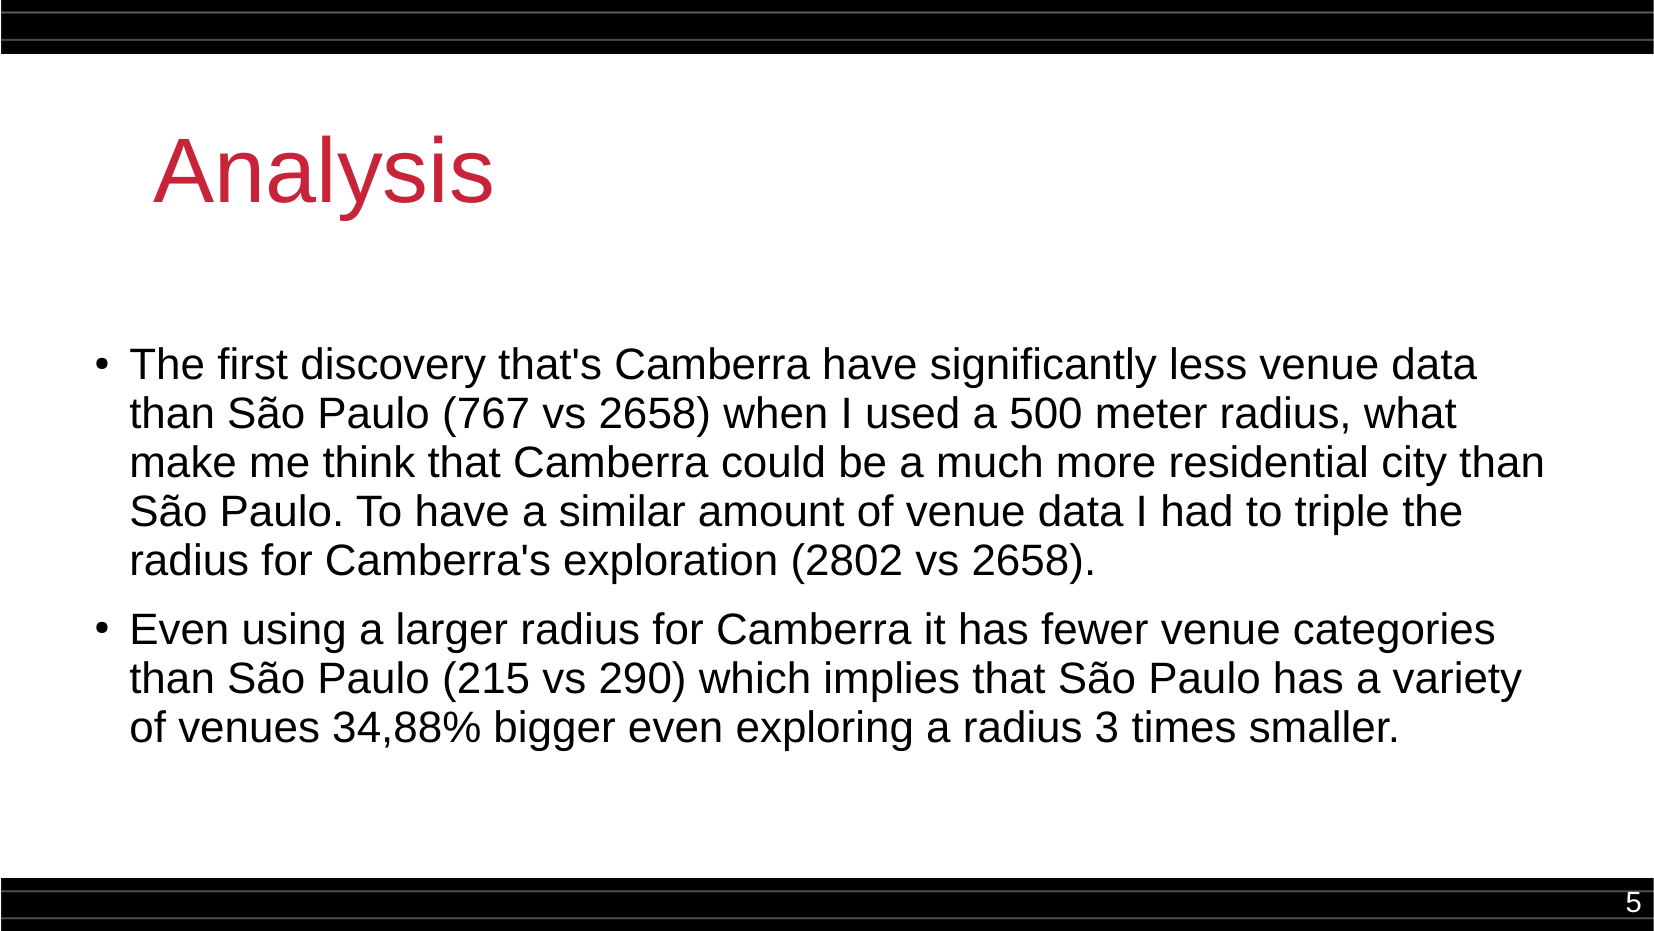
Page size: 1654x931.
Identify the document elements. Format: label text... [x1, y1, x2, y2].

title Analysis [82, 92, 1571, 249]
list The first discovery that's Camberra have significantly less venue data than São Paulo (767 vs 2658) when I used a 500 meter radius, what make me think that Camberra could be a much more residential city than São Paulo. To have a similar amount of venue data I had to triple the radius for Camberra's exploration (2802 vs 2658). Even using a larger radius for Camberra it has fewer venue categories than São Paulo (215 vs 290) which implies that São Paulo has a variety of venues 34,88% bigger even exploring a radius 3 times smaller. [82, 271, 1571, 758]
picture [1, 0, 1654, 54]
picture [1, 878, 1654, 931]
